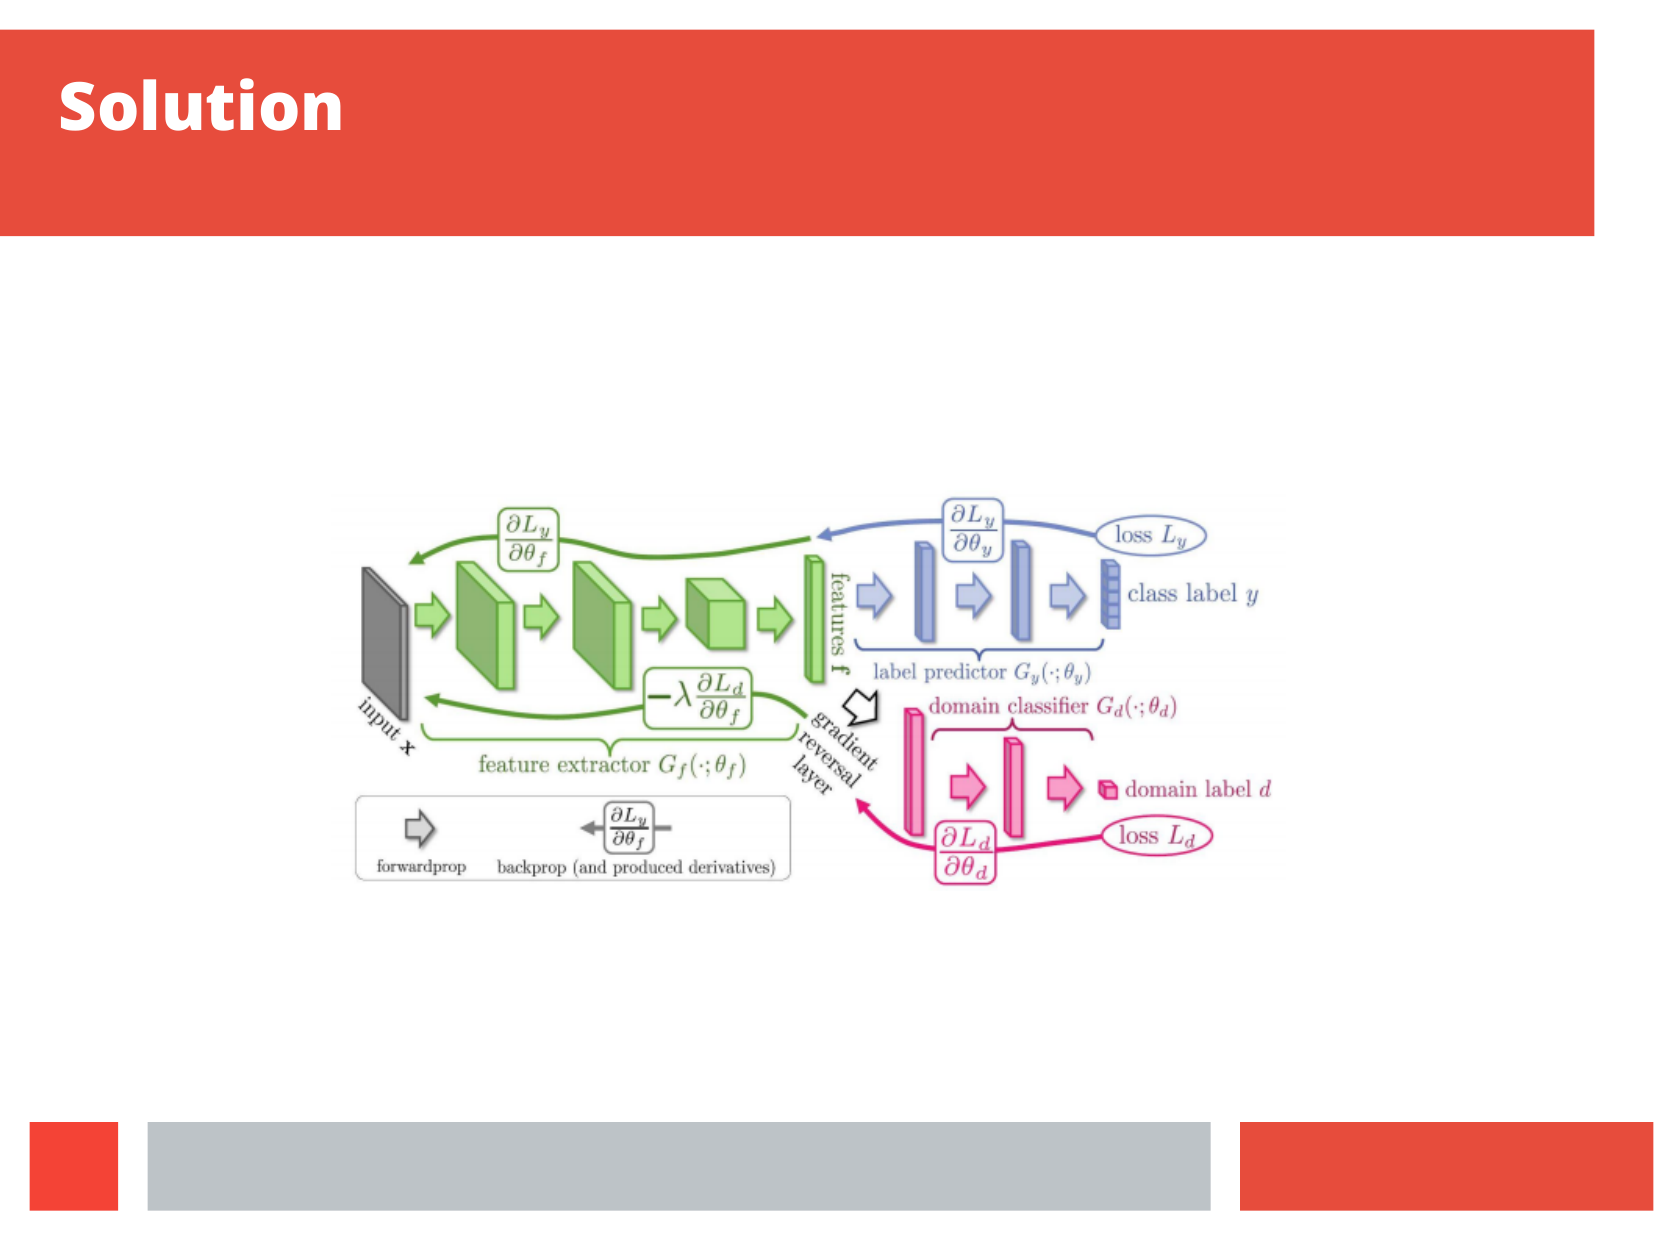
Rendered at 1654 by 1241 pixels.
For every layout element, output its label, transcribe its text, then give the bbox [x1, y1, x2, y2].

picture [285, 486, 1290, 931]
title Solution [59, 59, 1595, 207]
